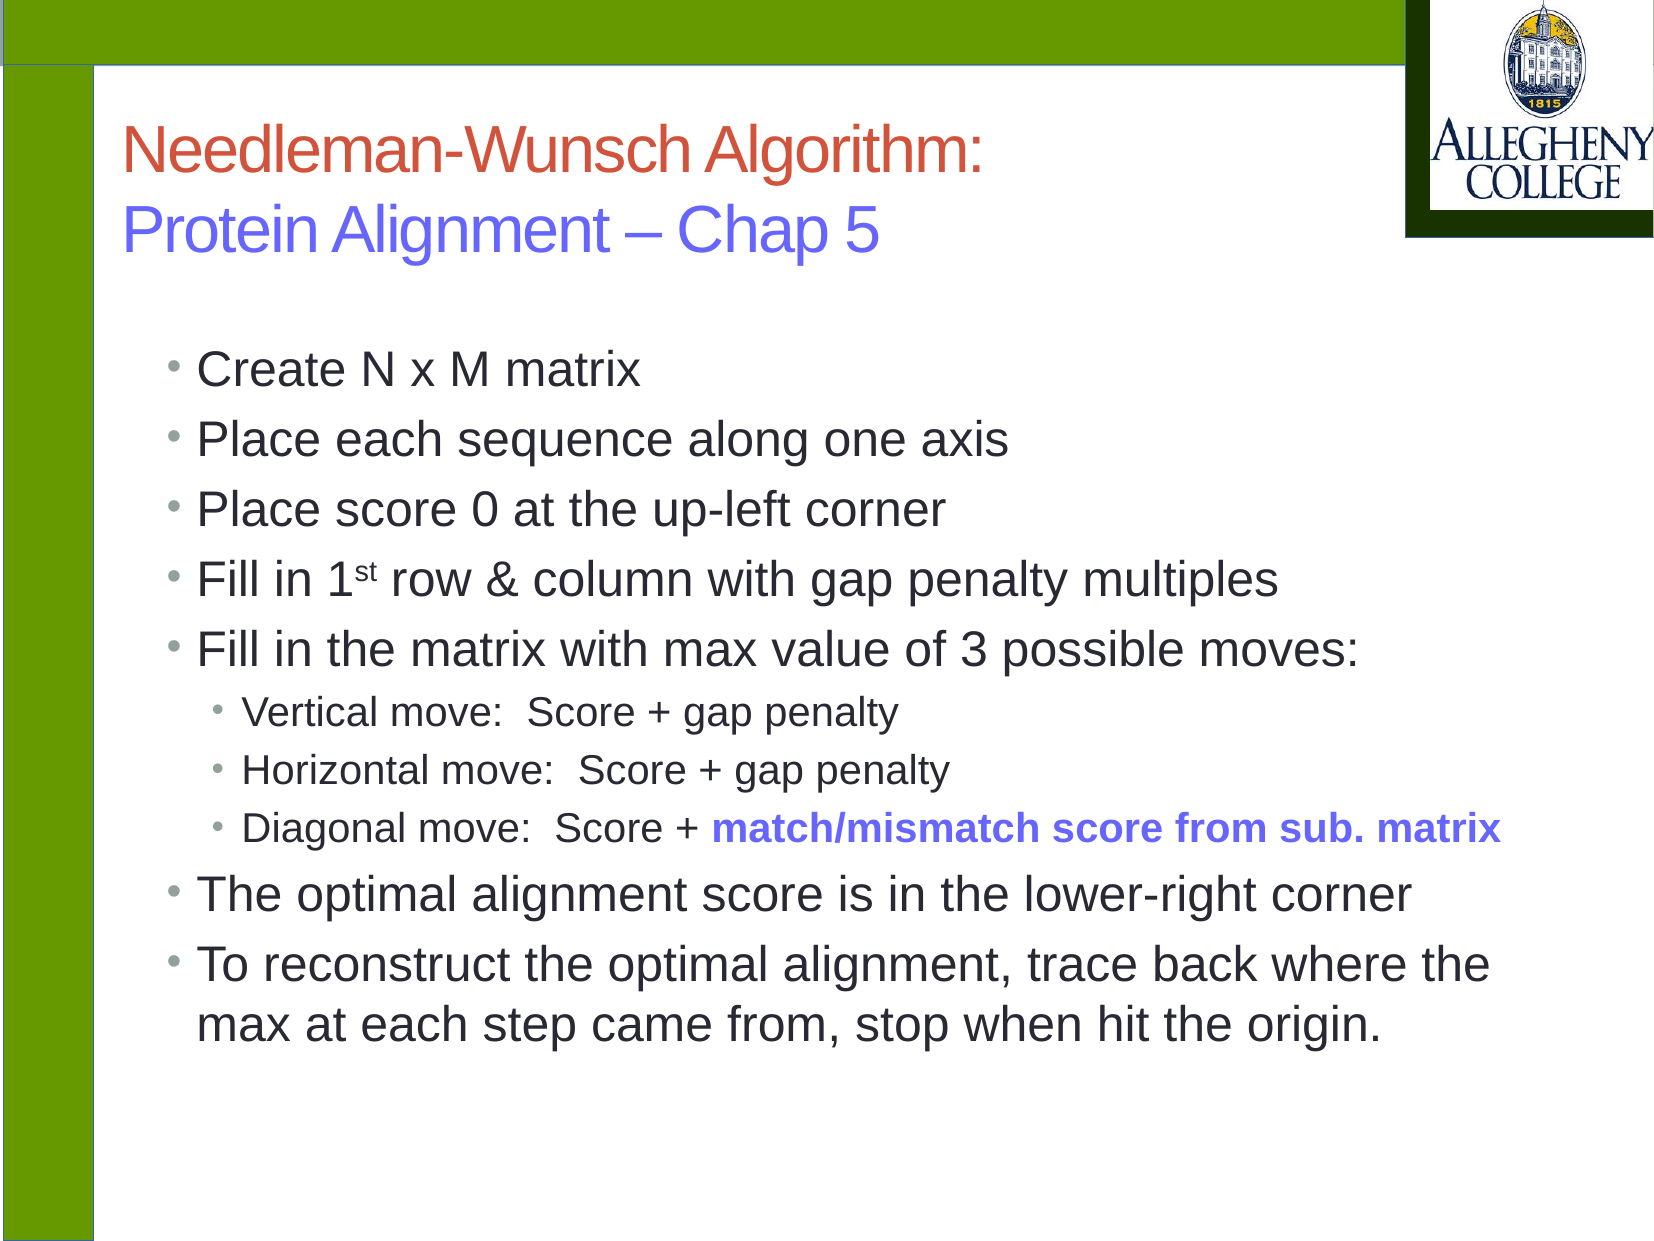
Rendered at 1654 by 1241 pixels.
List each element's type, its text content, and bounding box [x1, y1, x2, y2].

text_box [3, 0, 1654, 1241]
list Create N x M matrix Place each sequence along one axis Place score 0 at the up-left corner Fill in 1st row & column with gap penalty multiples Fill in the matrix with max value of 3 possible moves: Vertical move: Score + gap penalty Horizontal move: Score + gap penalty Diagonal move: Score + match/mismatch score from sub. matrix The optimal alignment score is in the lower-right corner To reconstruct the optimal alignment, trace back where the max at each step came from, stop when hit the origin. [151, 328, 1561, 1225]
title Needleman-Wunsch Algorithm: Protein Alignment – Chap 5 [106, 96, 1595, 276]
picture [1430, 0, 1654, 210]
